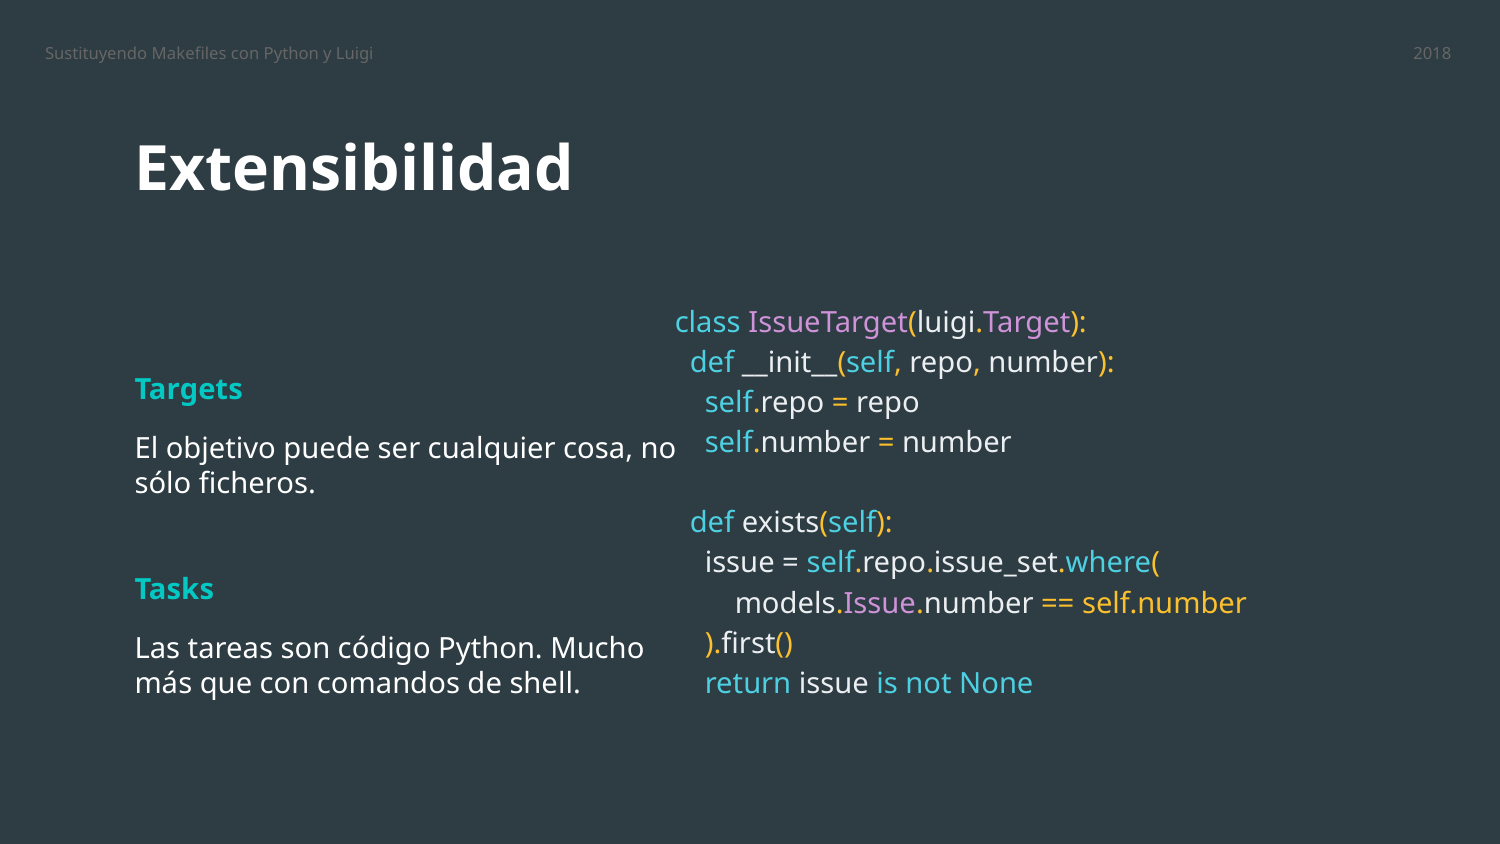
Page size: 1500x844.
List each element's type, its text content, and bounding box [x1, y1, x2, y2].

list Las tareas son código Python. Mucho más que con comandos de shell. [119, 614, 659, 728]
list Tasks [119, 555, 659, 614]
list Targets [119, 355, 659, 414]
title Extensibilidad [119, 113, 1381, 201]
text_box class IssueTarget(luigi.Target): def __init__(self, repo, number): self.repo = repo self.number = number def exists(self): issue = self.repo.issue_set.where( models.Issue.number == self.number ).first() return issue is not None [659, 249, 1500, 787]
list El objetivo puede ser cualquier cosa, no sólo ficheros. [119, 414, 659, 528]
